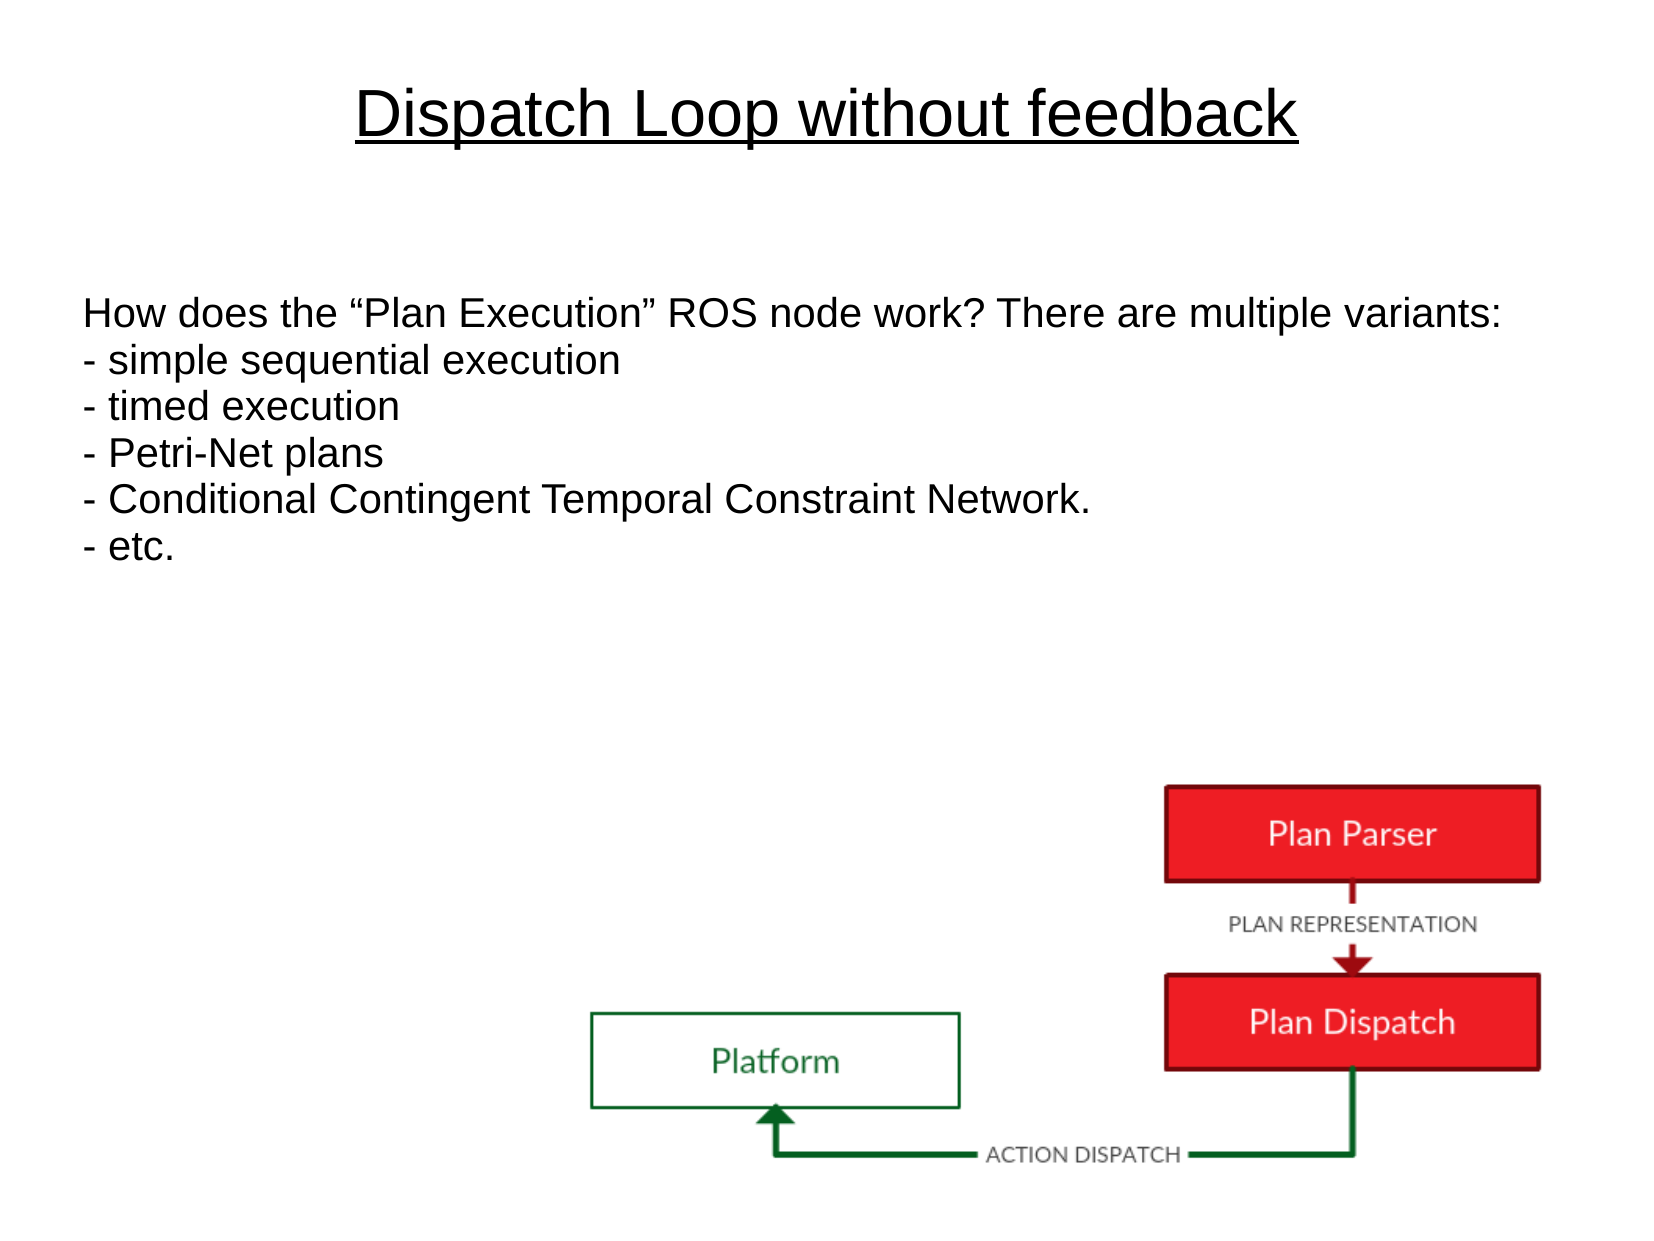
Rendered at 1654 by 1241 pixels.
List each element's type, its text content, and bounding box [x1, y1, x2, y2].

picture [567, 755, 1571, 1202]
subtitle How does the “Plan Execution” ROS node work? There are multiple variants: - simple sequential execution - timed execution - Petri-Net plans - Conditional Contingent Temporal Constraint Network. - etc. [82, 290, 1571, 1010]
title Dispatch Loop without feedback [82, 49, 1571, 178]
